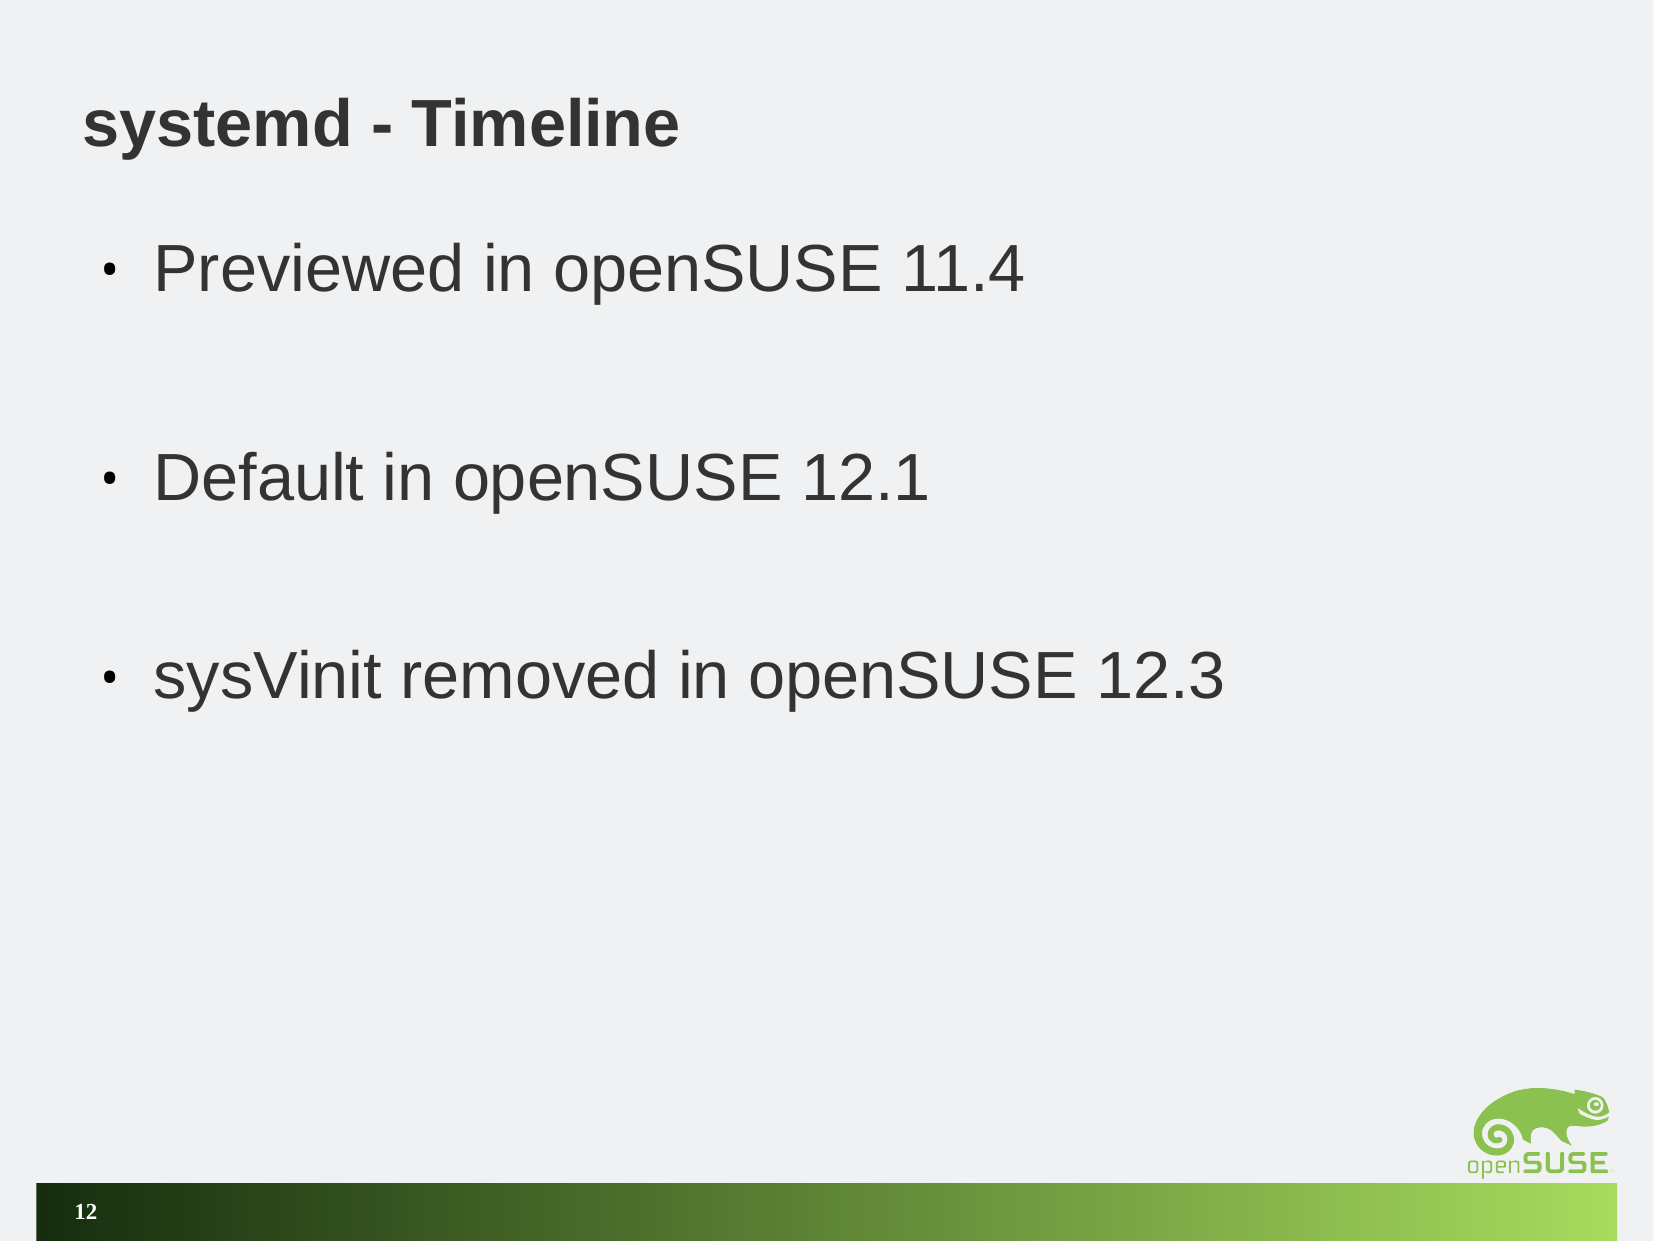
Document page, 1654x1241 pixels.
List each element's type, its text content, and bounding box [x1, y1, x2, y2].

title systemd - Timeline [82, 49, 1571, 198]
picture [0, 0, 1654, 1241]
list Previewed in openSUSE 11.4 Default in openSUSE 12.1 sysVinit removed in openSUSE 12.3 [82, 231, 1571, 951]
